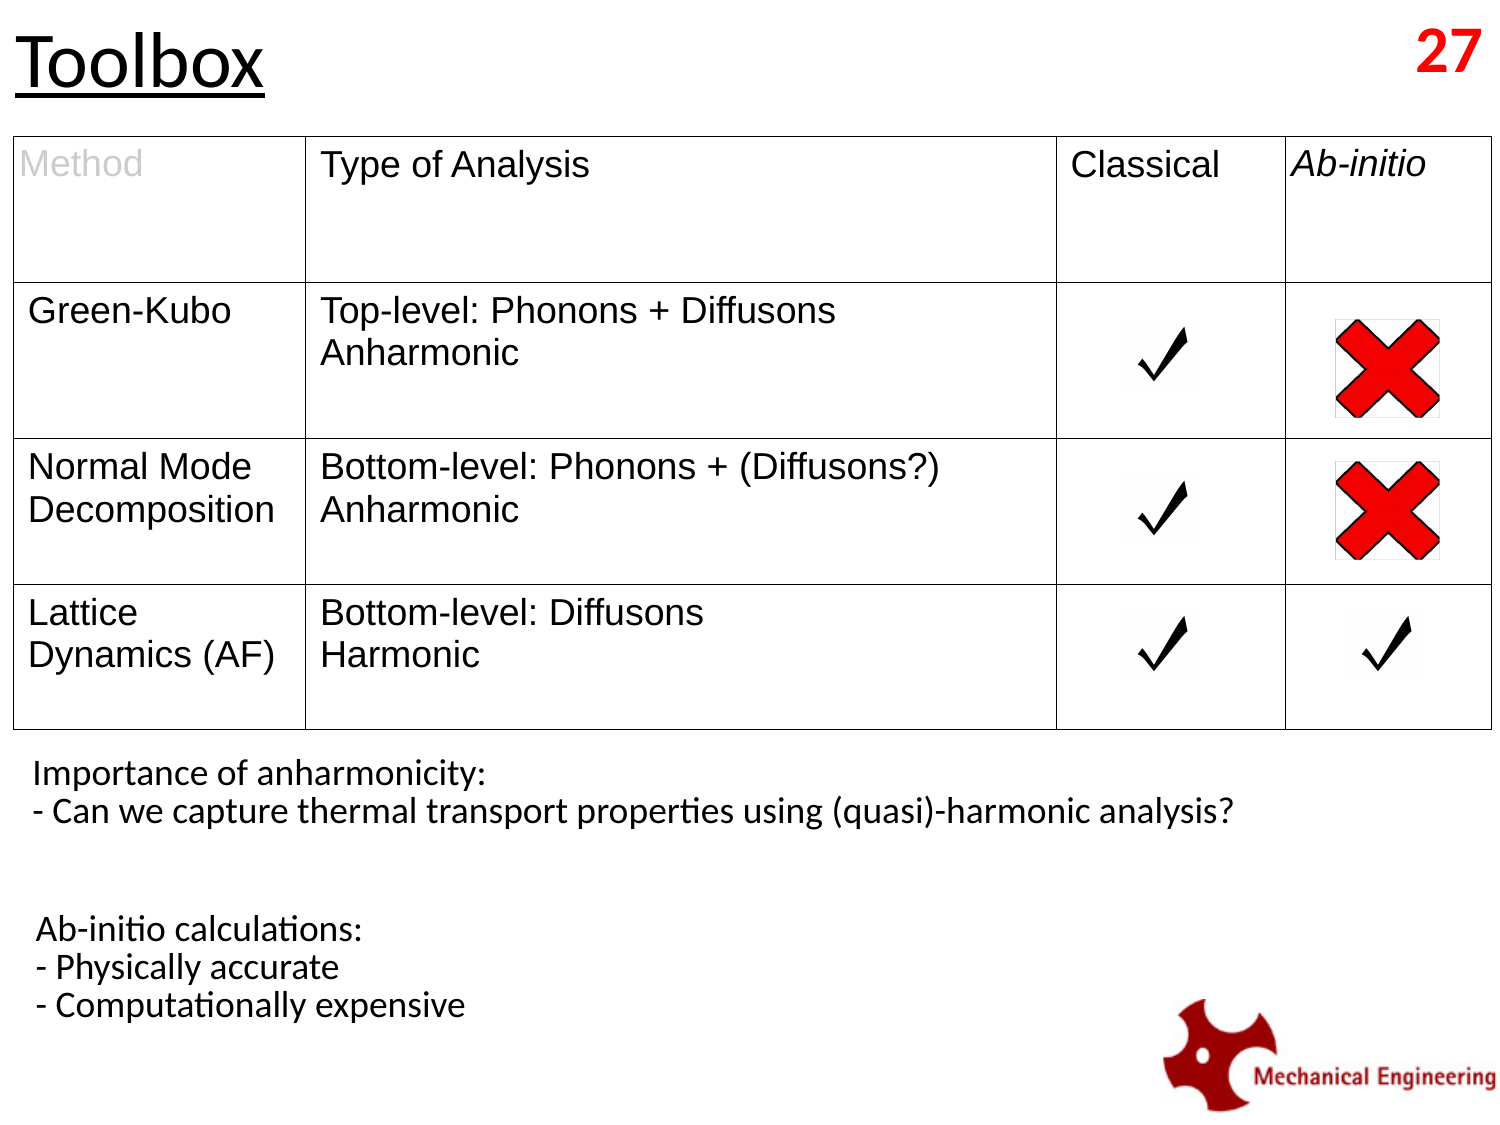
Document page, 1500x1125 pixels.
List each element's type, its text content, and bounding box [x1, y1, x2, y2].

table_cell Top-level: Phonons + Diffusons Anharmonic [306, 283, 1056, 438]
table_cell Bottom-level: Diffusons Harmonic [306, 585, 1056, 729]
table_header Ab-initio [1286, 137, 1491, 282]
picture [1124, 473, 1201, 543]
title Toolbox [0, 0, 1366, 150]
table_cell [1057, 439, 1285, 584]
table_cell Normal Mode Decomposition [14, 439, 305, 584]
picture [1348, 608, 1425, 679]
table_cell [1286, 585, 1491, 729]
picture [1335, 319, 1440, 418]
table_cell Bottom-level: Phonons + (Diffusons?) Anharmonic [306, 439, 1056, 584]
table_cell [1057, 283, 1285, 438]
table_cell [1286, 283, 1491, 438]
table_cell Lattice Dynamics (AF) [14, 585, 305, 729]
picture [1162, 999, 1497, 1113]
text_box Importance of anharmonicity: - Can we capture thermal transport properties using (quasi)-harmonic analysis? [17, 750, 1411, 896]
table_cell [1286, 439, 1491, 584]
table_cell [1057, 585, 1285, 729]
table_header Method [14, 137, 305, 282]
table_cell Green-Kubo [14, 283, 305, 438]
picture [1335, 461, 1440, 560]
table_header Type of Analysis [306, 137, 1056, 282]
text_box Ab-initio calculations: - Physically accurate - Computationally expensive [20, 906, 1414, 1090]
table_header Classical [1057, 137, 1285, 282]
text_box 27 [1400, 0, 1499, 93]
picture [1124, 608, 1201, 679]
picture [1124, 319, 1201, 389]
